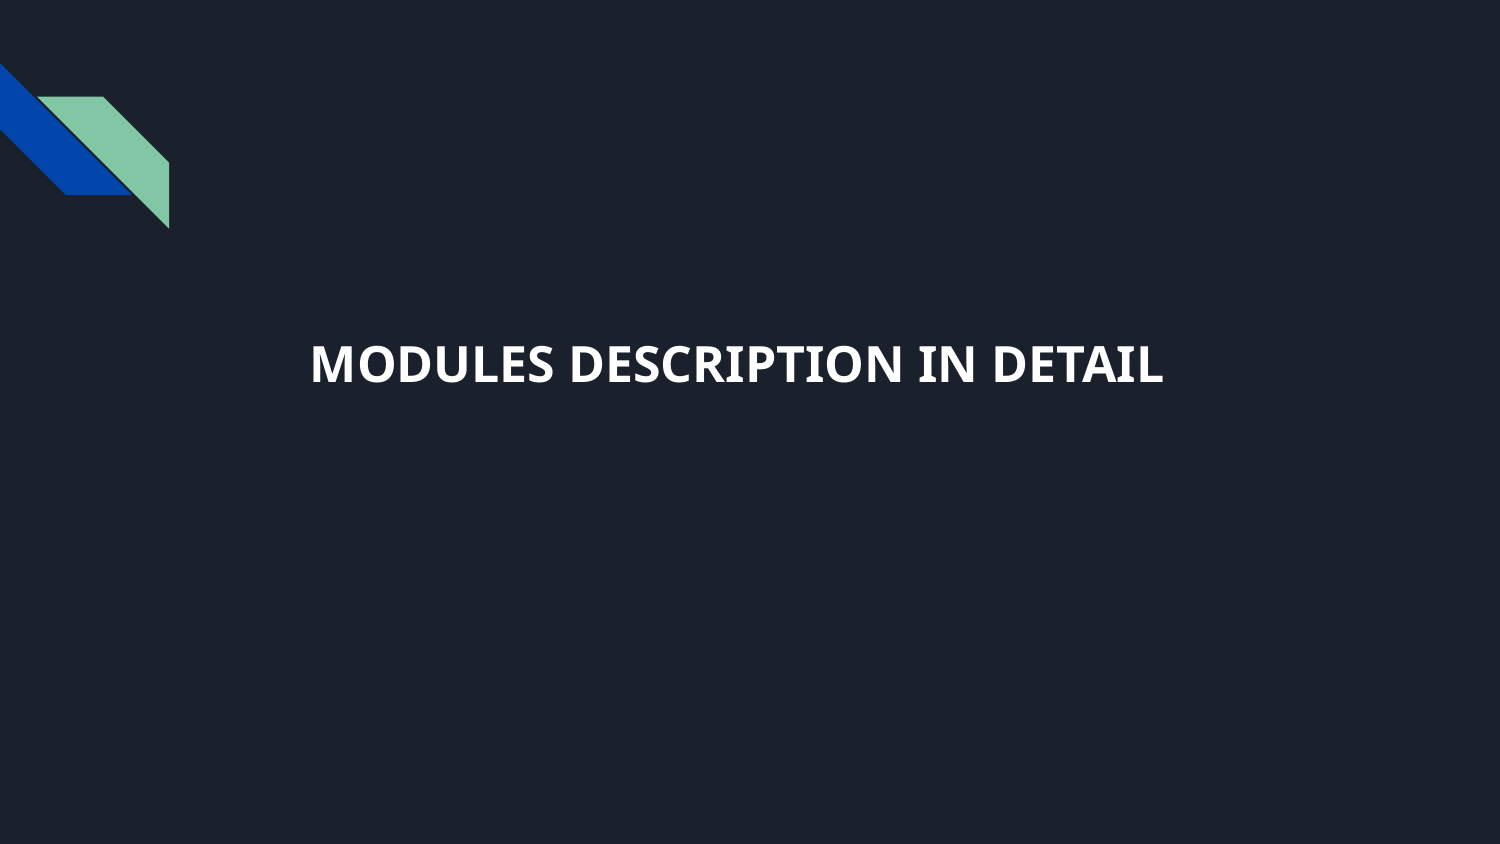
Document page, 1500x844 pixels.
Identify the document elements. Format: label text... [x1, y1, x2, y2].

text_box MODULES DESCRIPTION IN DETAIL [295, 324, 1270, 402]
